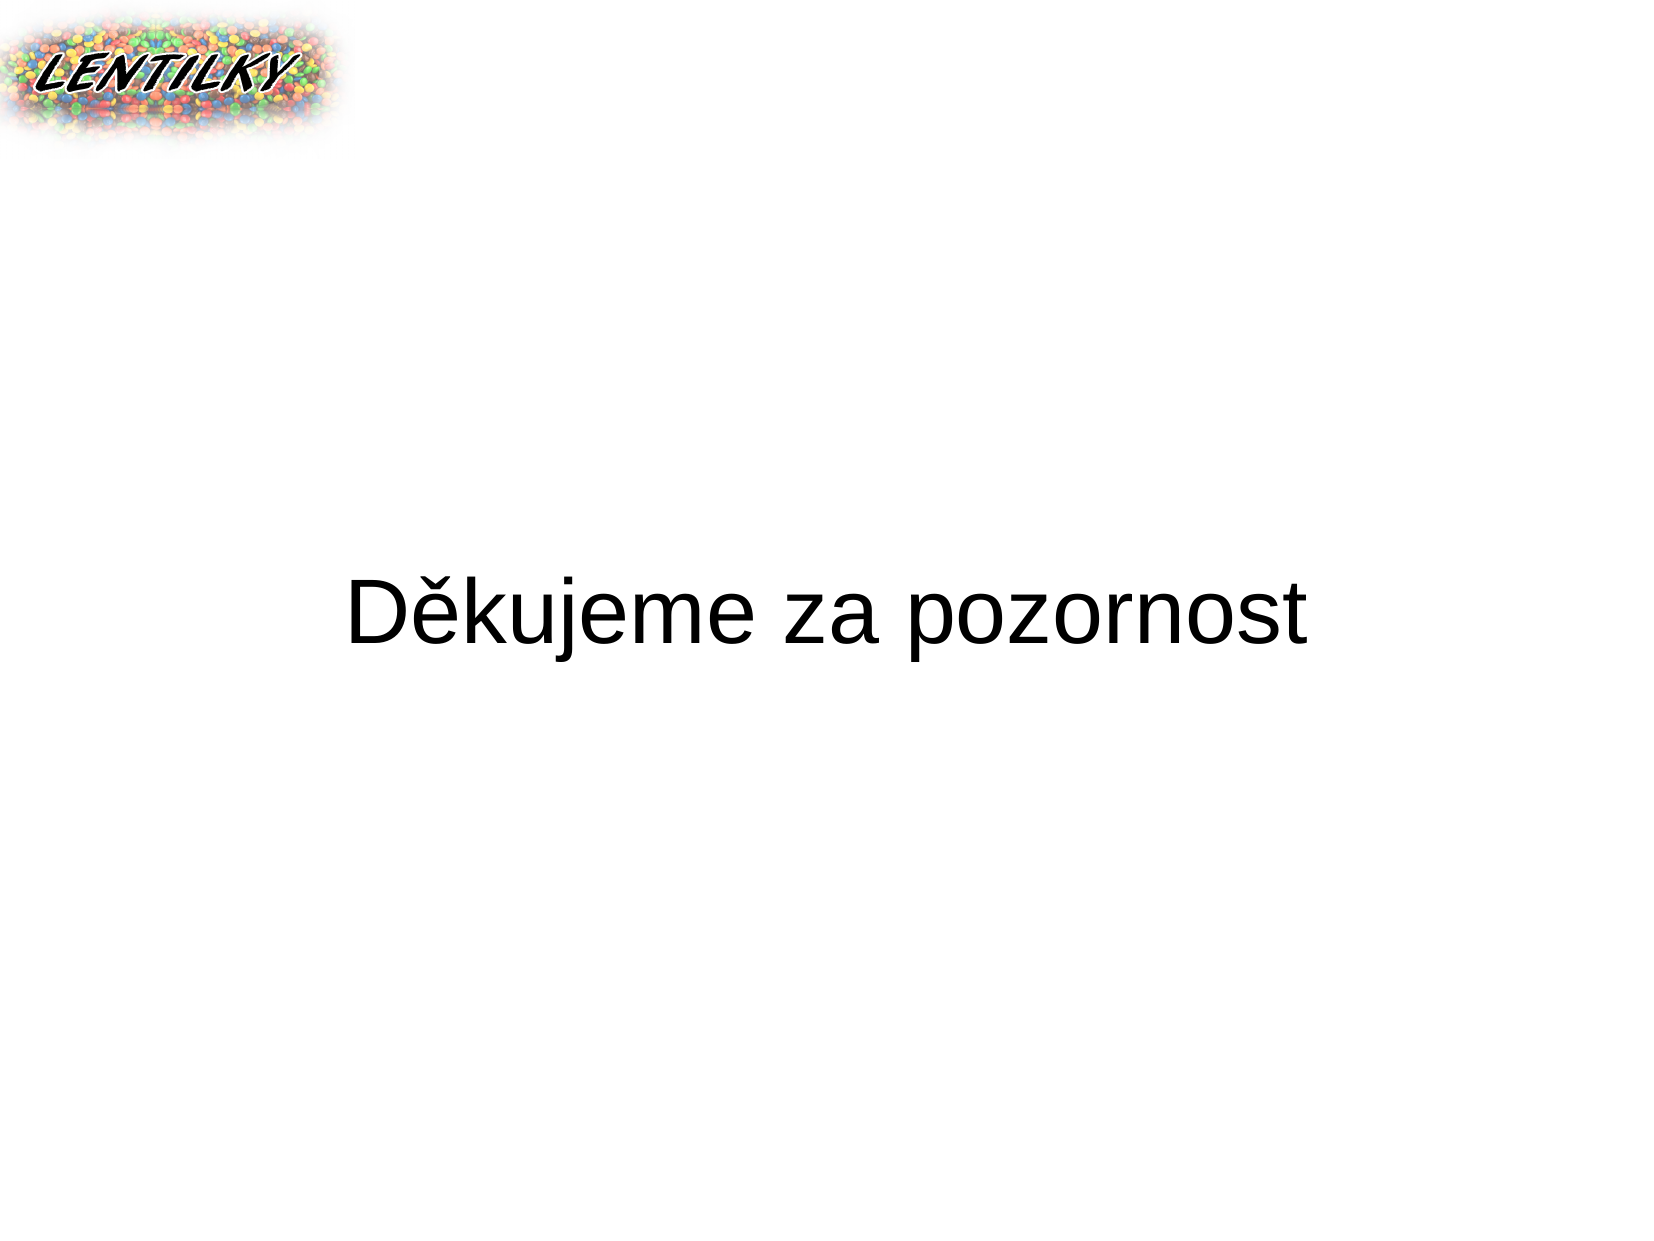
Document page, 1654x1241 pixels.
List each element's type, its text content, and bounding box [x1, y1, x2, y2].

title Děkujeme za pozornost [82, 507, 1571, 715]
picture [0, 0, 355, 159]
